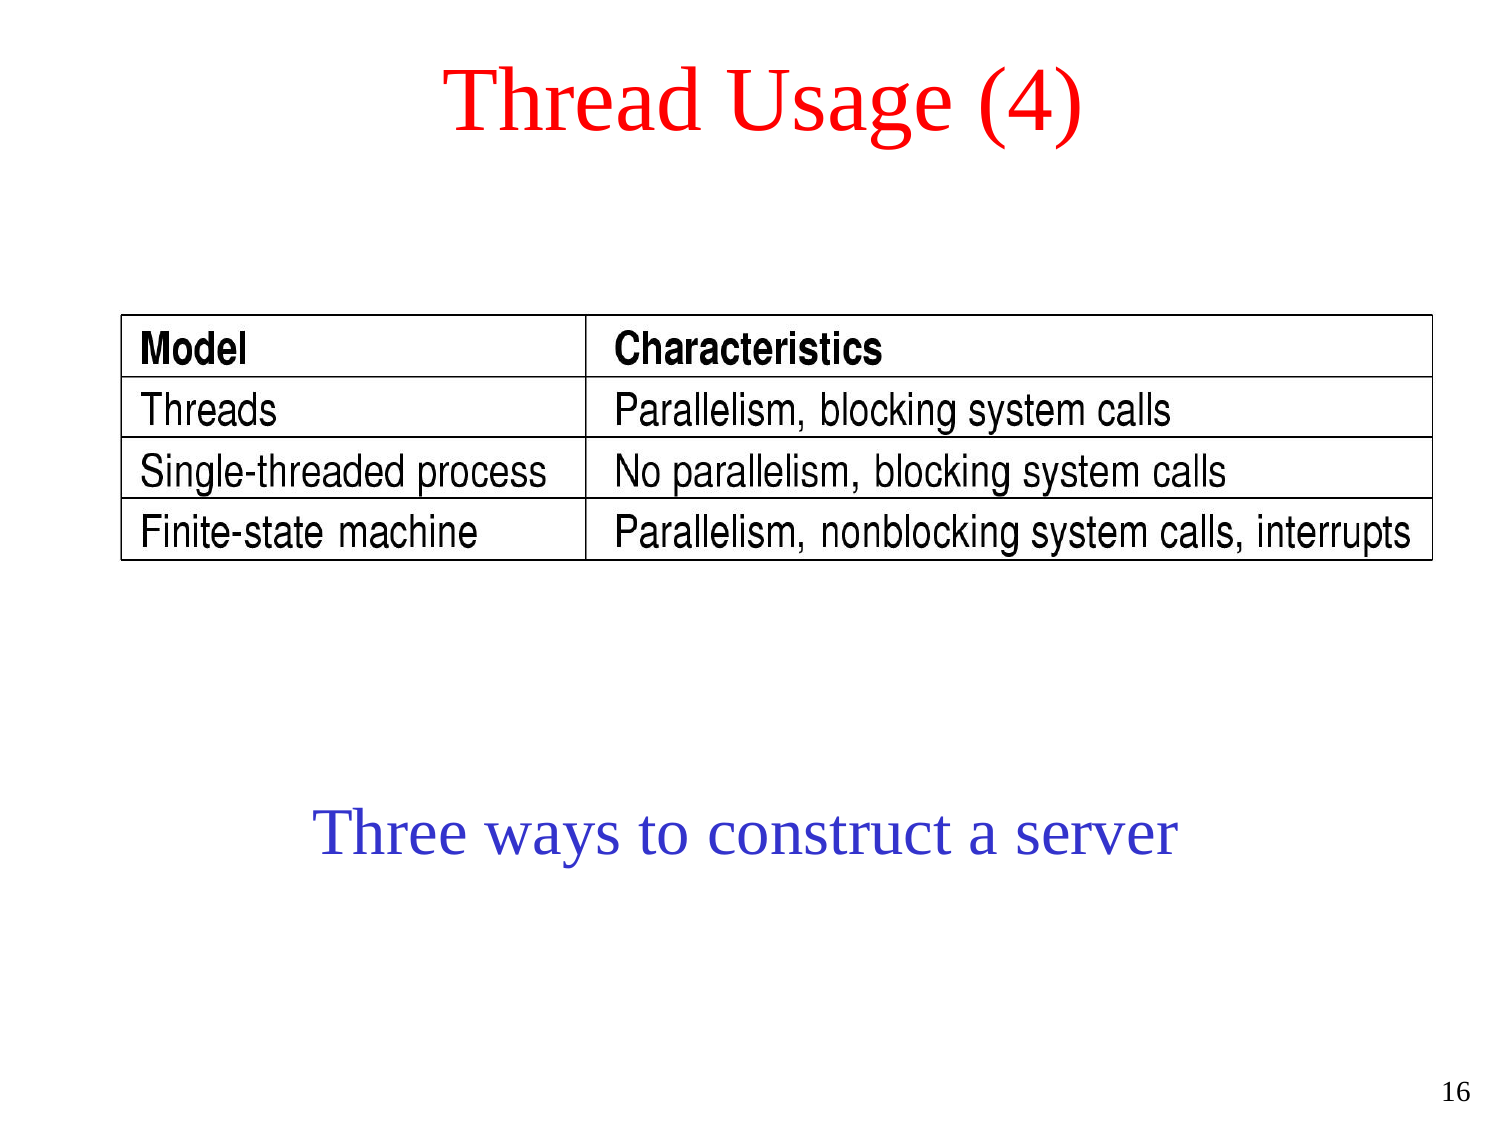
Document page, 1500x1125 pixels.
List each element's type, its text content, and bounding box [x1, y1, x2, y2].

text_box Three ways to construct a server [107, 779, 1383, 897]
text_box Thread Usage (4) [126, 0, 1402, 188]
text_box <number> [1404, 1064, 1486, 1125]
picture [118, 280, 1438, 562]
